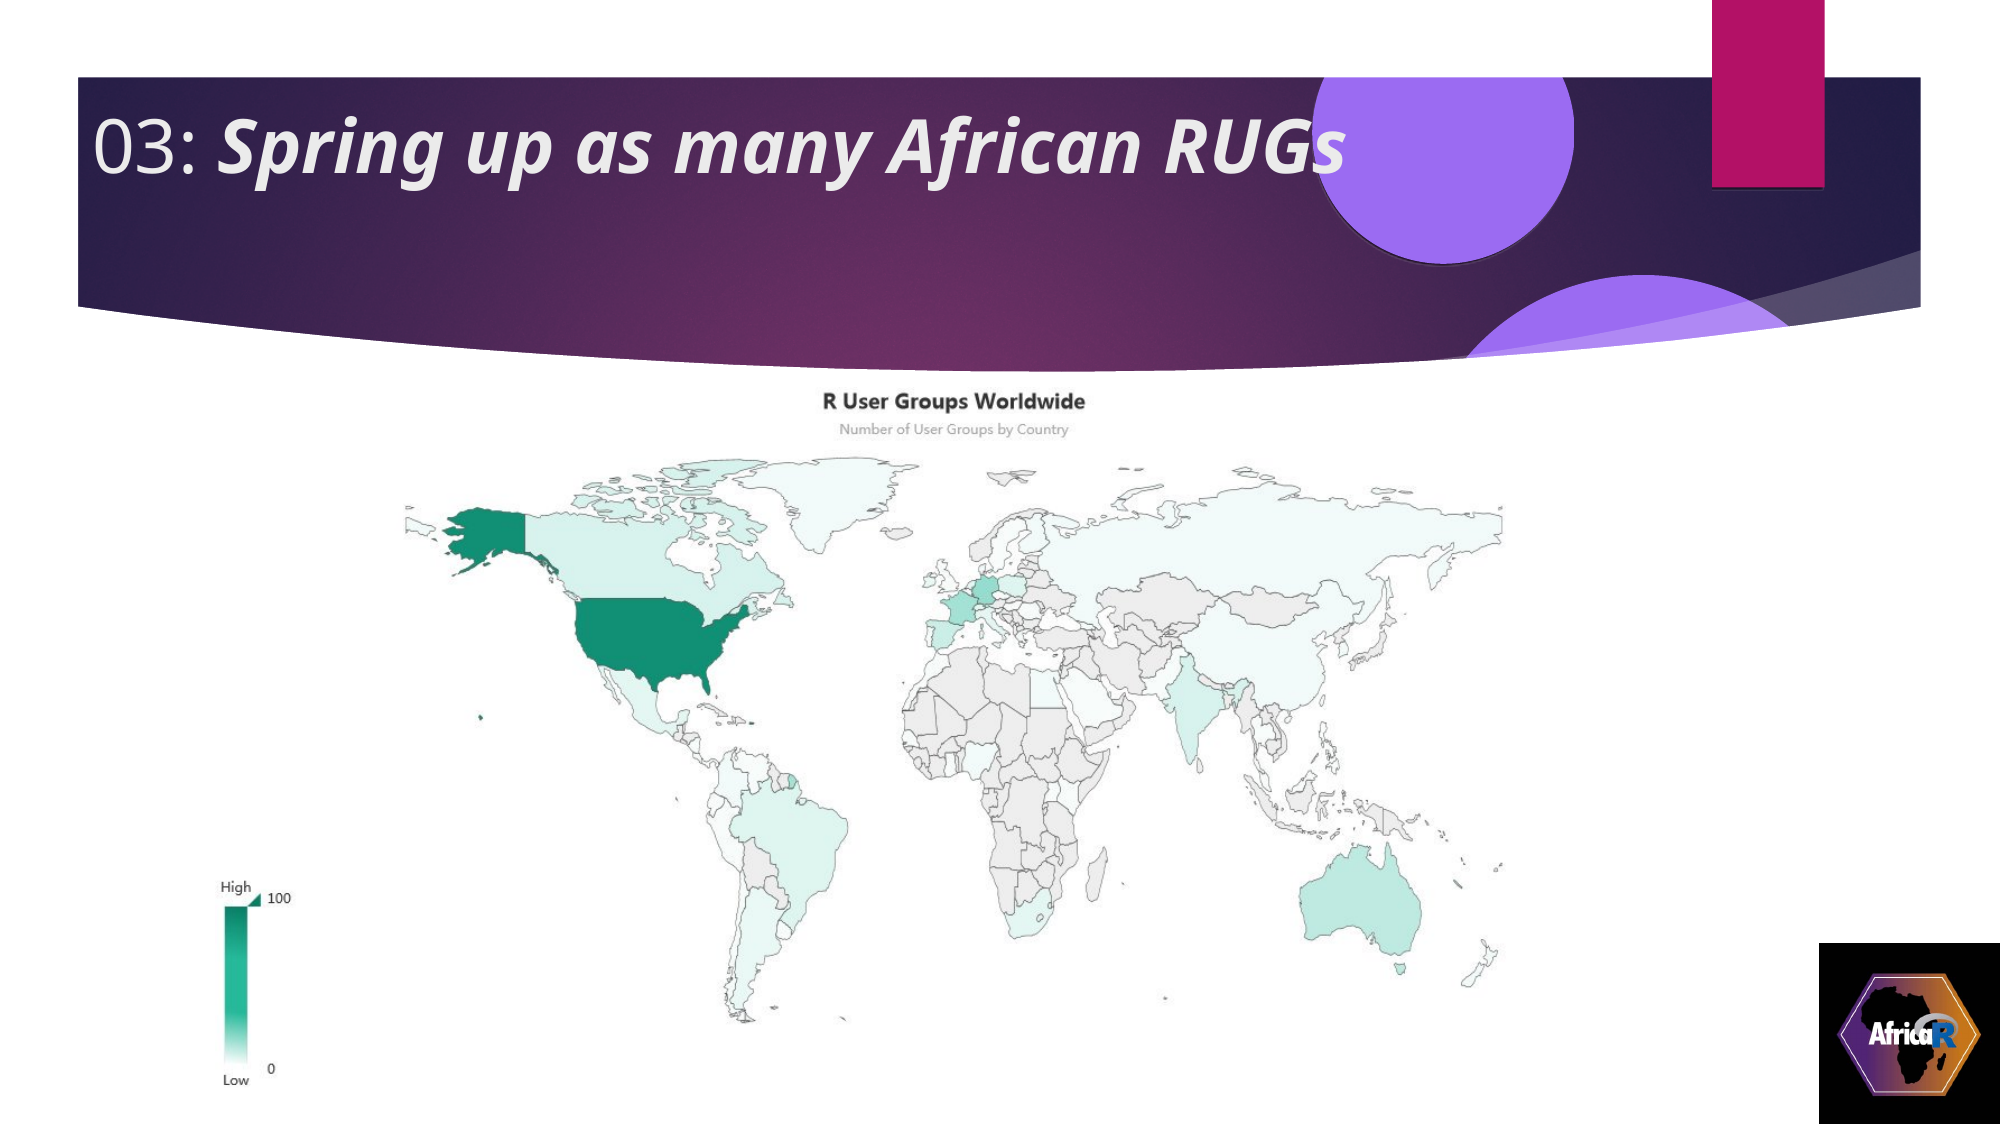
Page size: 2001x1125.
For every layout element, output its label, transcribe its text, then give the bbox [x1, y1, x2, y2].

text_box 03: Spring up as many African RUGs [77, 80, 1923, 297]
picture [79, 297, 1542, 371]
picture [1819, 943, 2000, 1124]
picture [215, 387, 1693, 1094]
